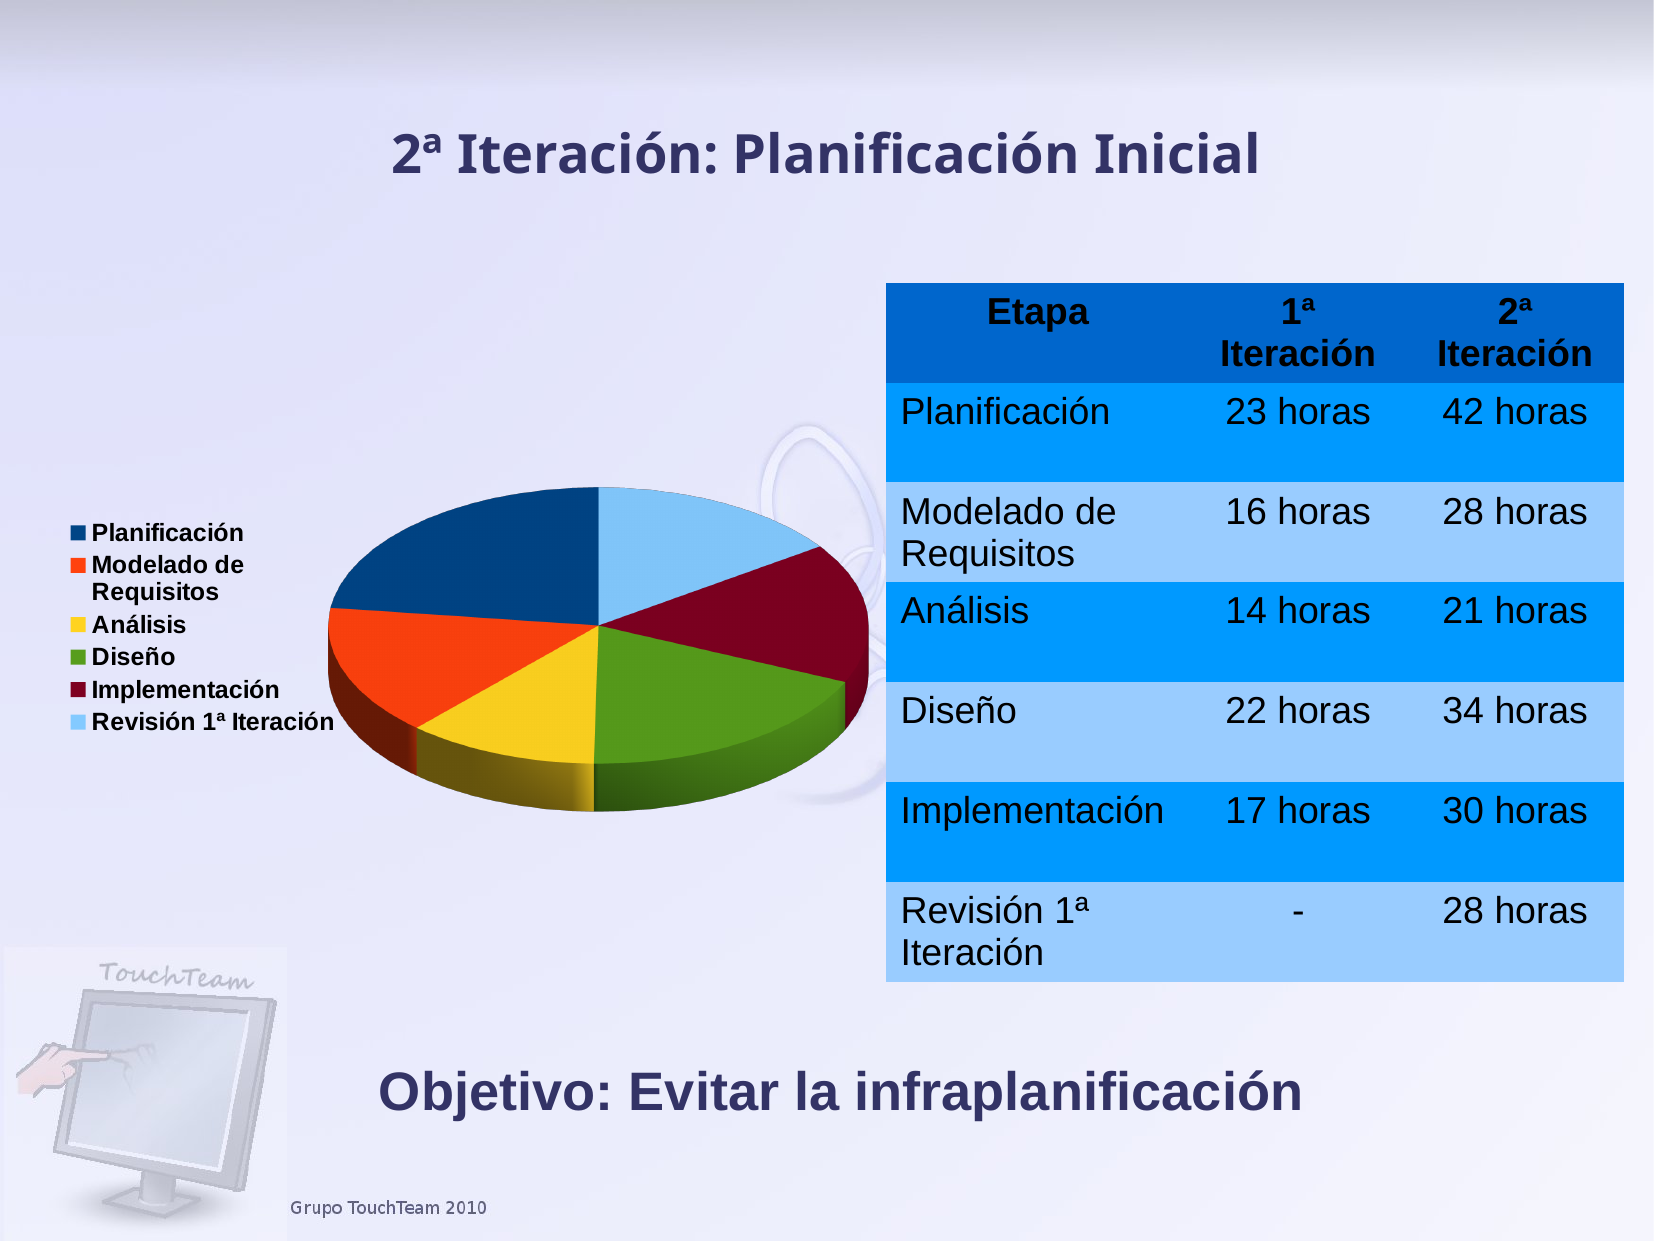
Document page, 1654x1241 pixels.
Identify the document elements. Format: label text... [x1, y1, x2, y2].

table_cell 16 horas [1190, 482, 1407, 582]
table_cell 23 horas [1190, 383, 1407, 482]
table_cell Planificación [886, 383, 1190, 482]
text_box Objetivo: Evitar la infraplanificación [236, 1043, 1447, 1140]
table_cell Diseño [886, 682, 1190, 782]
table_cell 28 horas [1407, 882, 1624, 982]
table_cell - [1190, 882, 1407, 982]
table_cell Implementación [886, 782, 1190, 882]
table_header Etapa [886, 283, 1190, 383]
table_cell 30 horas [1407, 782, 1624, 882]
table_cell 21 horas [1407, 582, 1624, 682]
table_cell 34 horas [1407, 682, 1624, 782]
table_header 1ª Iteración [1190, 283, 1407, 383]
table_cell Modelado de Requisitos [886, 482, 1190, 582]
table_cell Revisión 1ª Iteración [886, 882, 1190, 982]
table_header 2ª Iteración [1407, 283, 1624, 383]
table_cell 14 horas [1190, 582, 1407, 682]
table_cell Análisis [886, 582, 1190, 682]
table_cell 28 horas [1407, 482, 1624, 582]
chart [17, 354, 886, 945]
title 2ª Iteración: Planificación Inicial [82, 49, 1571, 257]
table_cell 17 horas [1190, 782, 1407, 882]
table_cell 42 horas [1407, 383, 1624, 482]
table_cell 22 horas [1190, 682, 1407, 782]
picture [0, 0, 1654, 1241]
